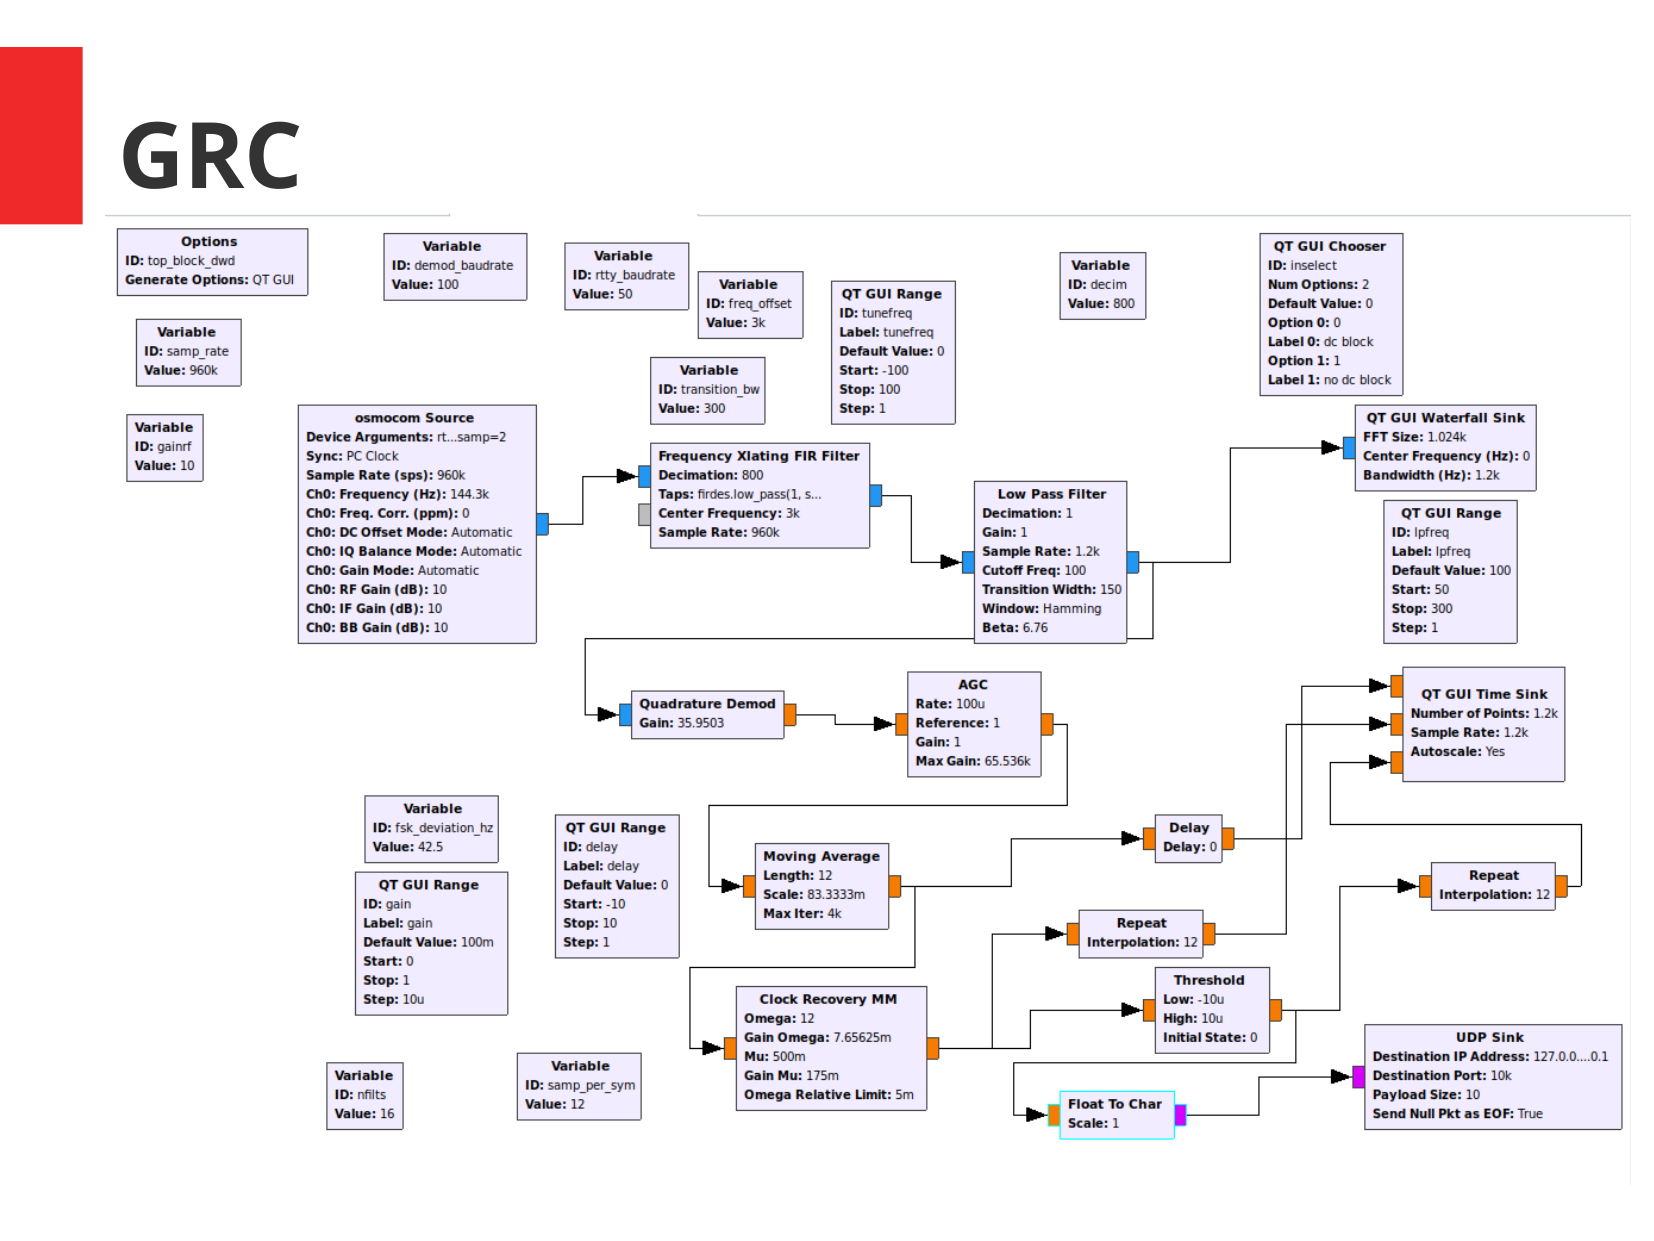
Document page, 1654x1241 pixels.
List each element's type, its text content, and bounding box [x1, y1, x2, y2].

title GRC [118, 49, 1571, 214]
picture [105, 214, 1631, 1186]
